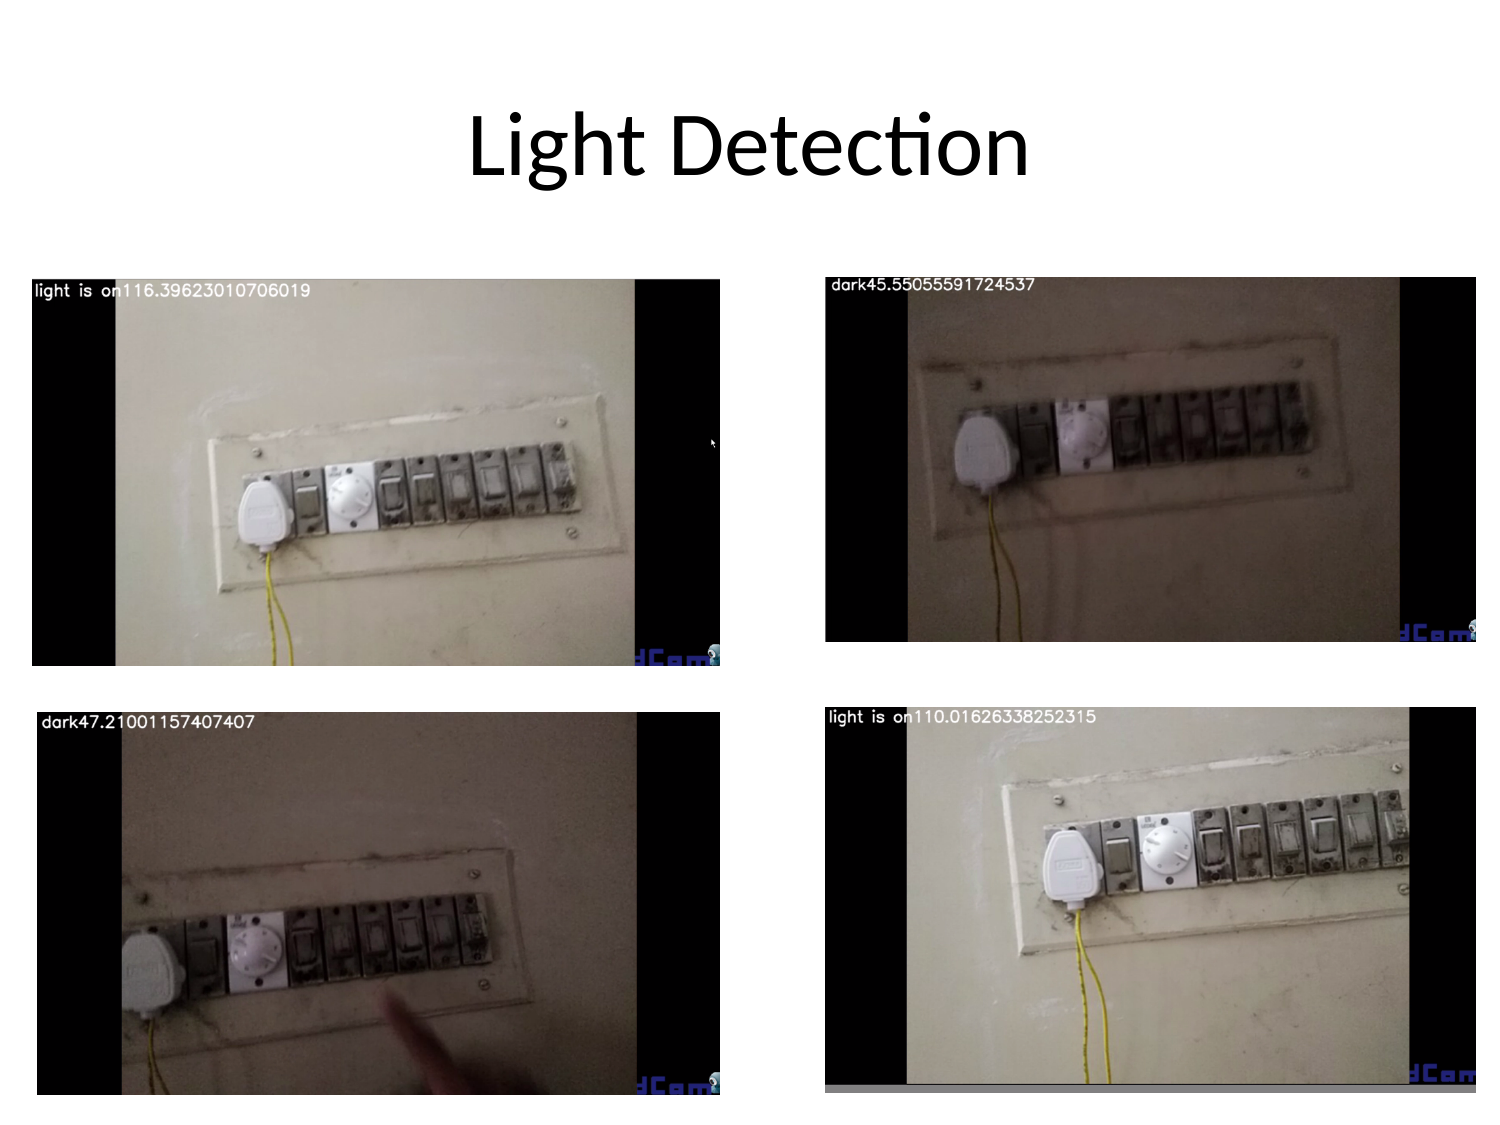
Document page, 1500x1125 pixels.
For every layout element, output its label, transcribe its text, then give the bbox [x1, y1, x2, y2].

picture [825, 277, 1476, 643]
picture [32, 277, 720, 666]
picture [825, 707, 1476, 1093]
picture [37, 712, 720, 1096]
text_box Light Detection [74, 45, 1425, 233]
